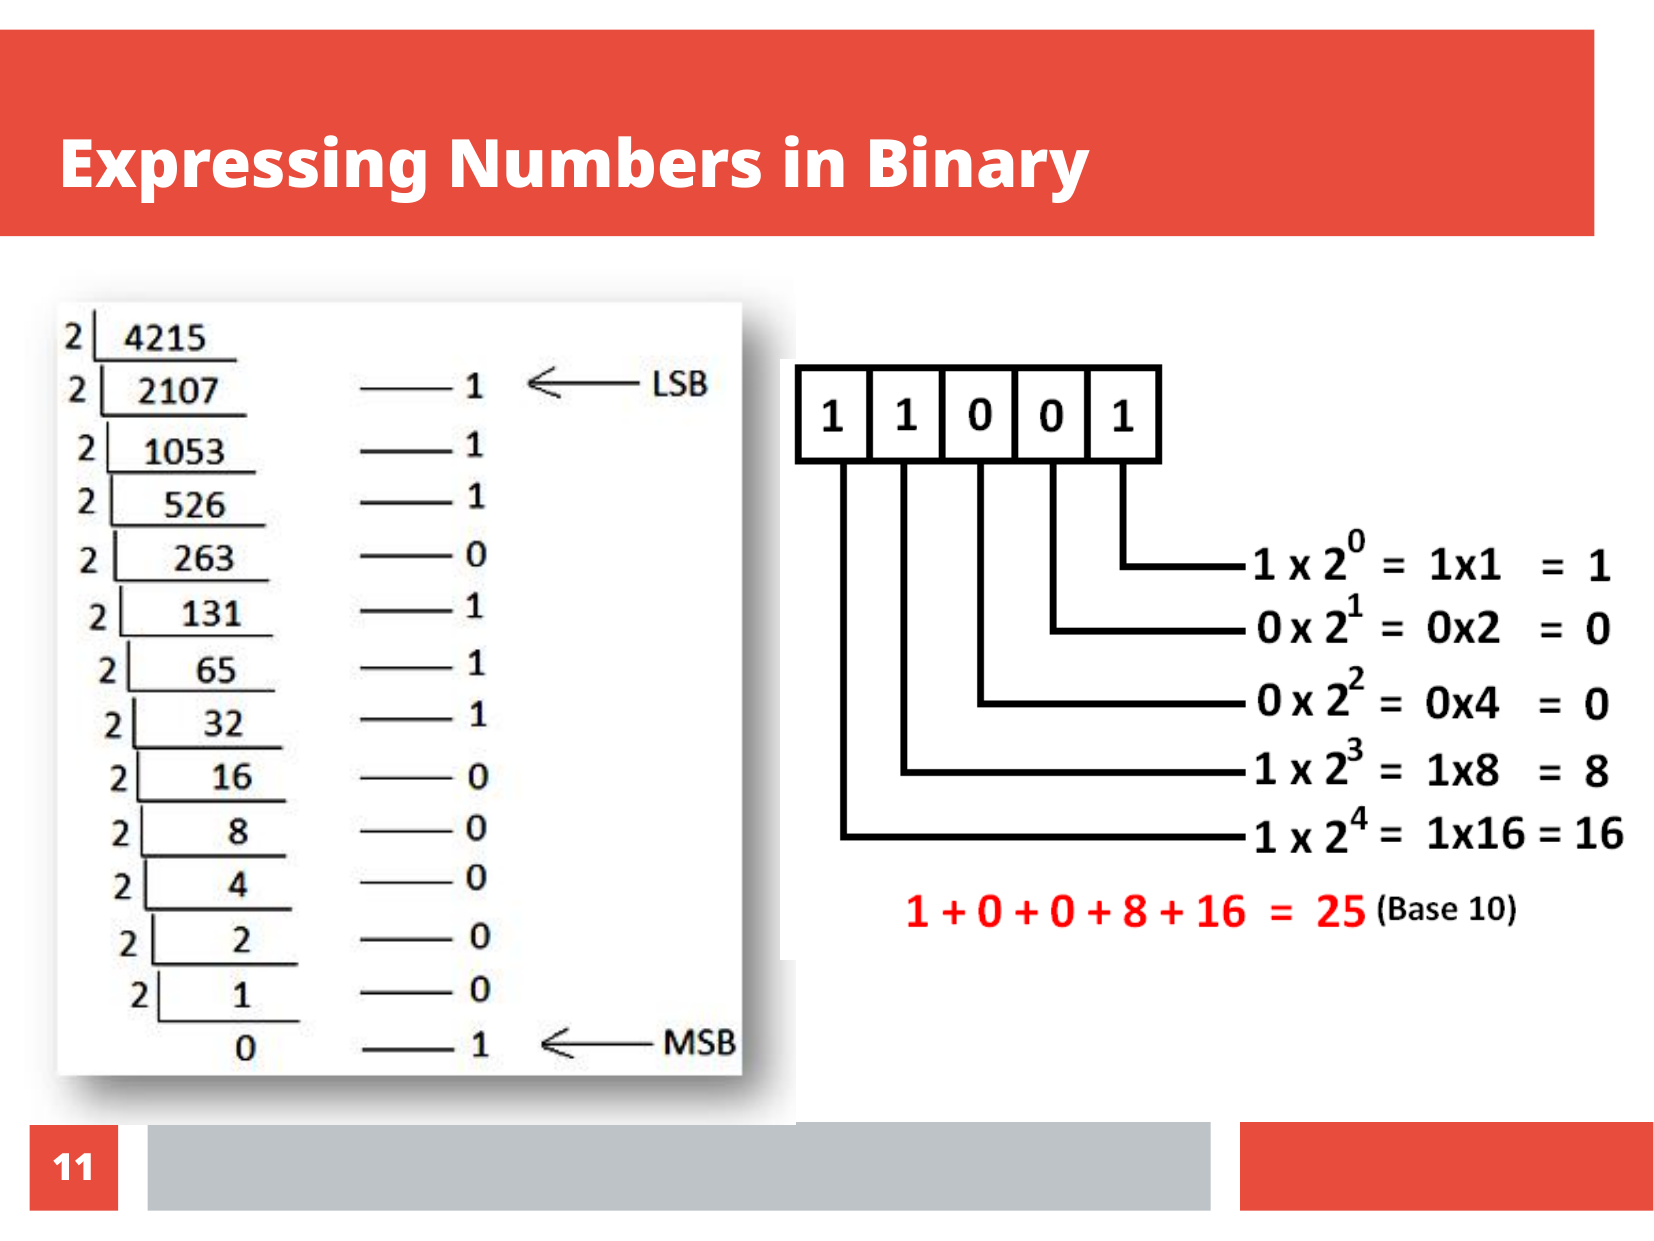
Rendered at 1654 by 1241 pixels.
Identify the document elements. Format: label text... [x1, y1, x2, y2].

title Expressing Numbers in Binary [59, 59, 1595, 207]
picture [9, 254, 1646, 1126]
